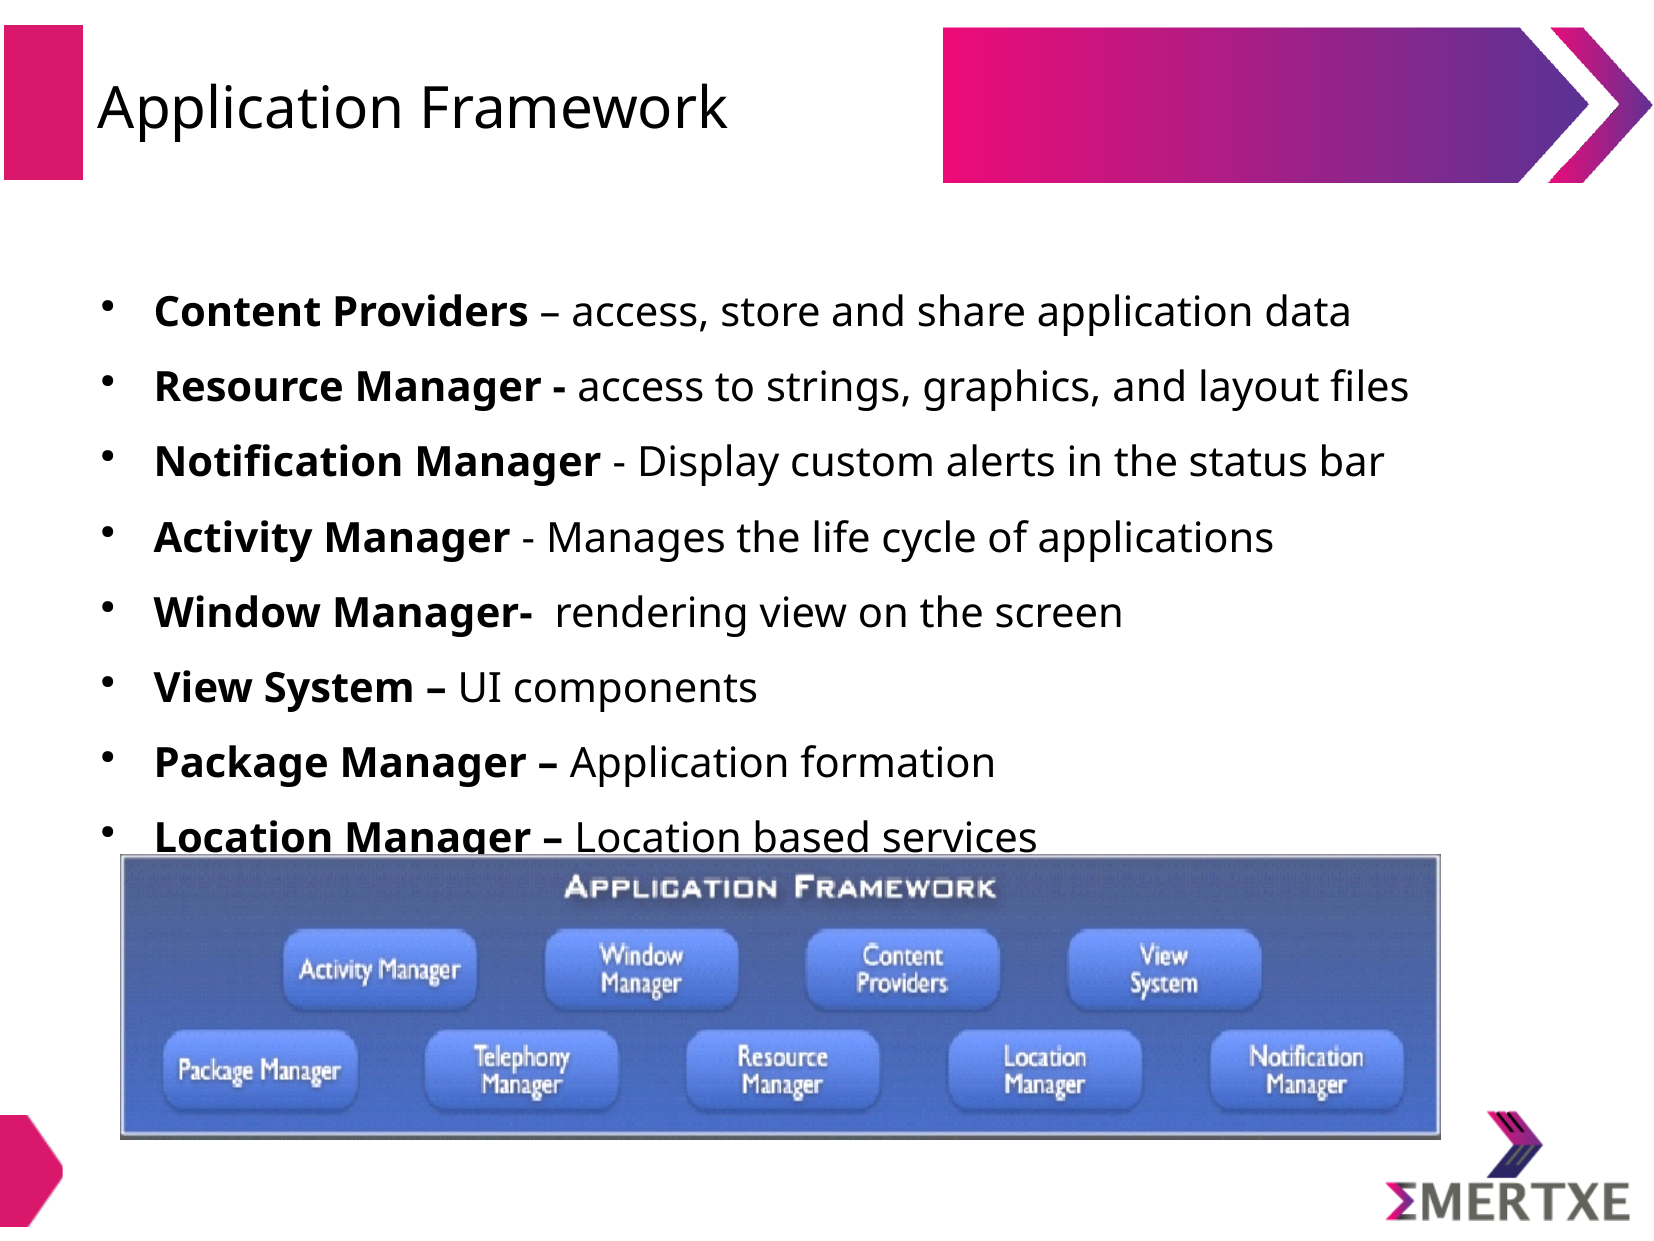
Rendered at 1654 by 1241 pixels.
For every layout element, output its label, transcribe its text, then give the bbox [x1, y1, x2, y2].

list Content Providers – access, store and share application data Resource Manager - access to strings, graphics, and layout files Notification Manager - Display custom alerts in the status bar Activity Manager - Manages the life cycle of applications Window Manager- rendering view on the screen View System – UI components Package Manager – Application formation Location Manager – Location based services [82, 290, 1571, 1010]
picture [1385, 1107, 1631, 1221]
title Application Framework [82, 2, 1571, 210]
text_box [120, 855, 1441, 1140]
picture [1571, 27, 1653, 183]
